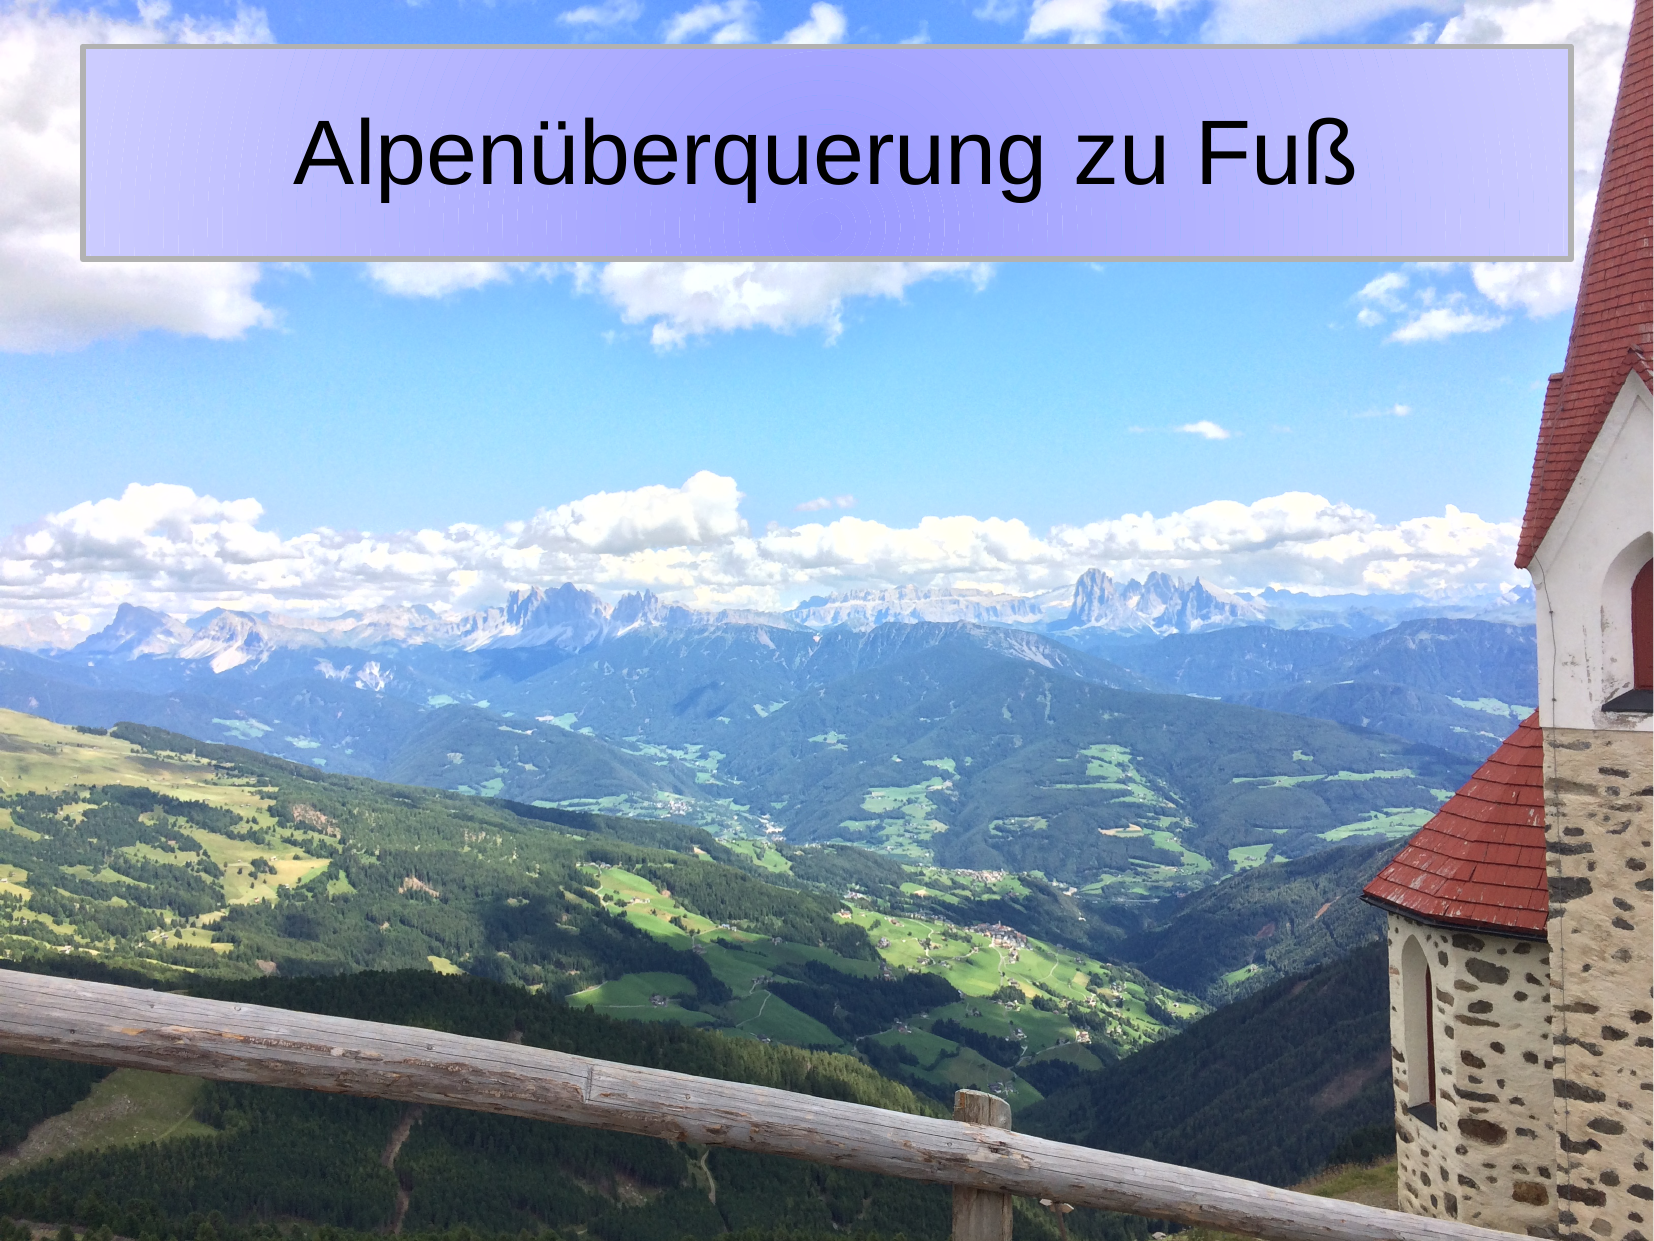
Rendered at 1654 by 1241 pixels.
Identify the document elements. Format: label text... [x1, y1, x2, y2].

picture [0, 0, 1654, 1241]
title Alpenüberquerung zu Fuß [82, 46, 1571, 260]
